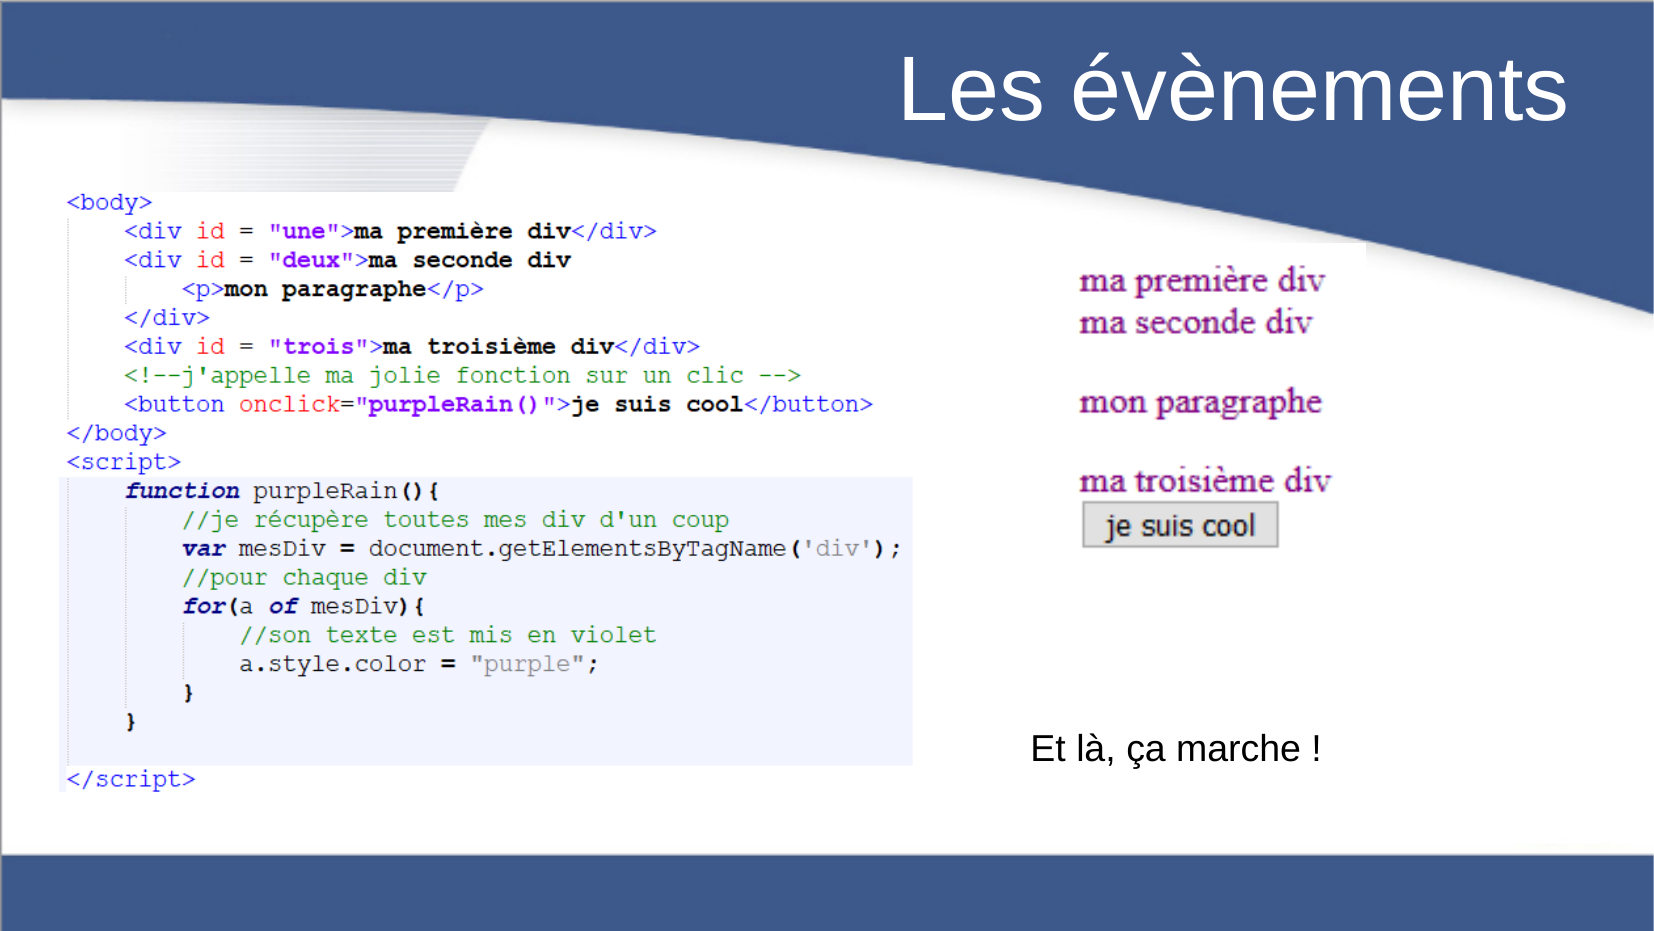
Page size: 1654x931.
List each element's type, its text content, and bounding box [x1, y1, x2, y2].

text_box Et là, ça marche ! [1015, 720, 1654, 898]
title Les évènements [82, 37, 1571, 193]
picture [0, 0, 1654, 931]
